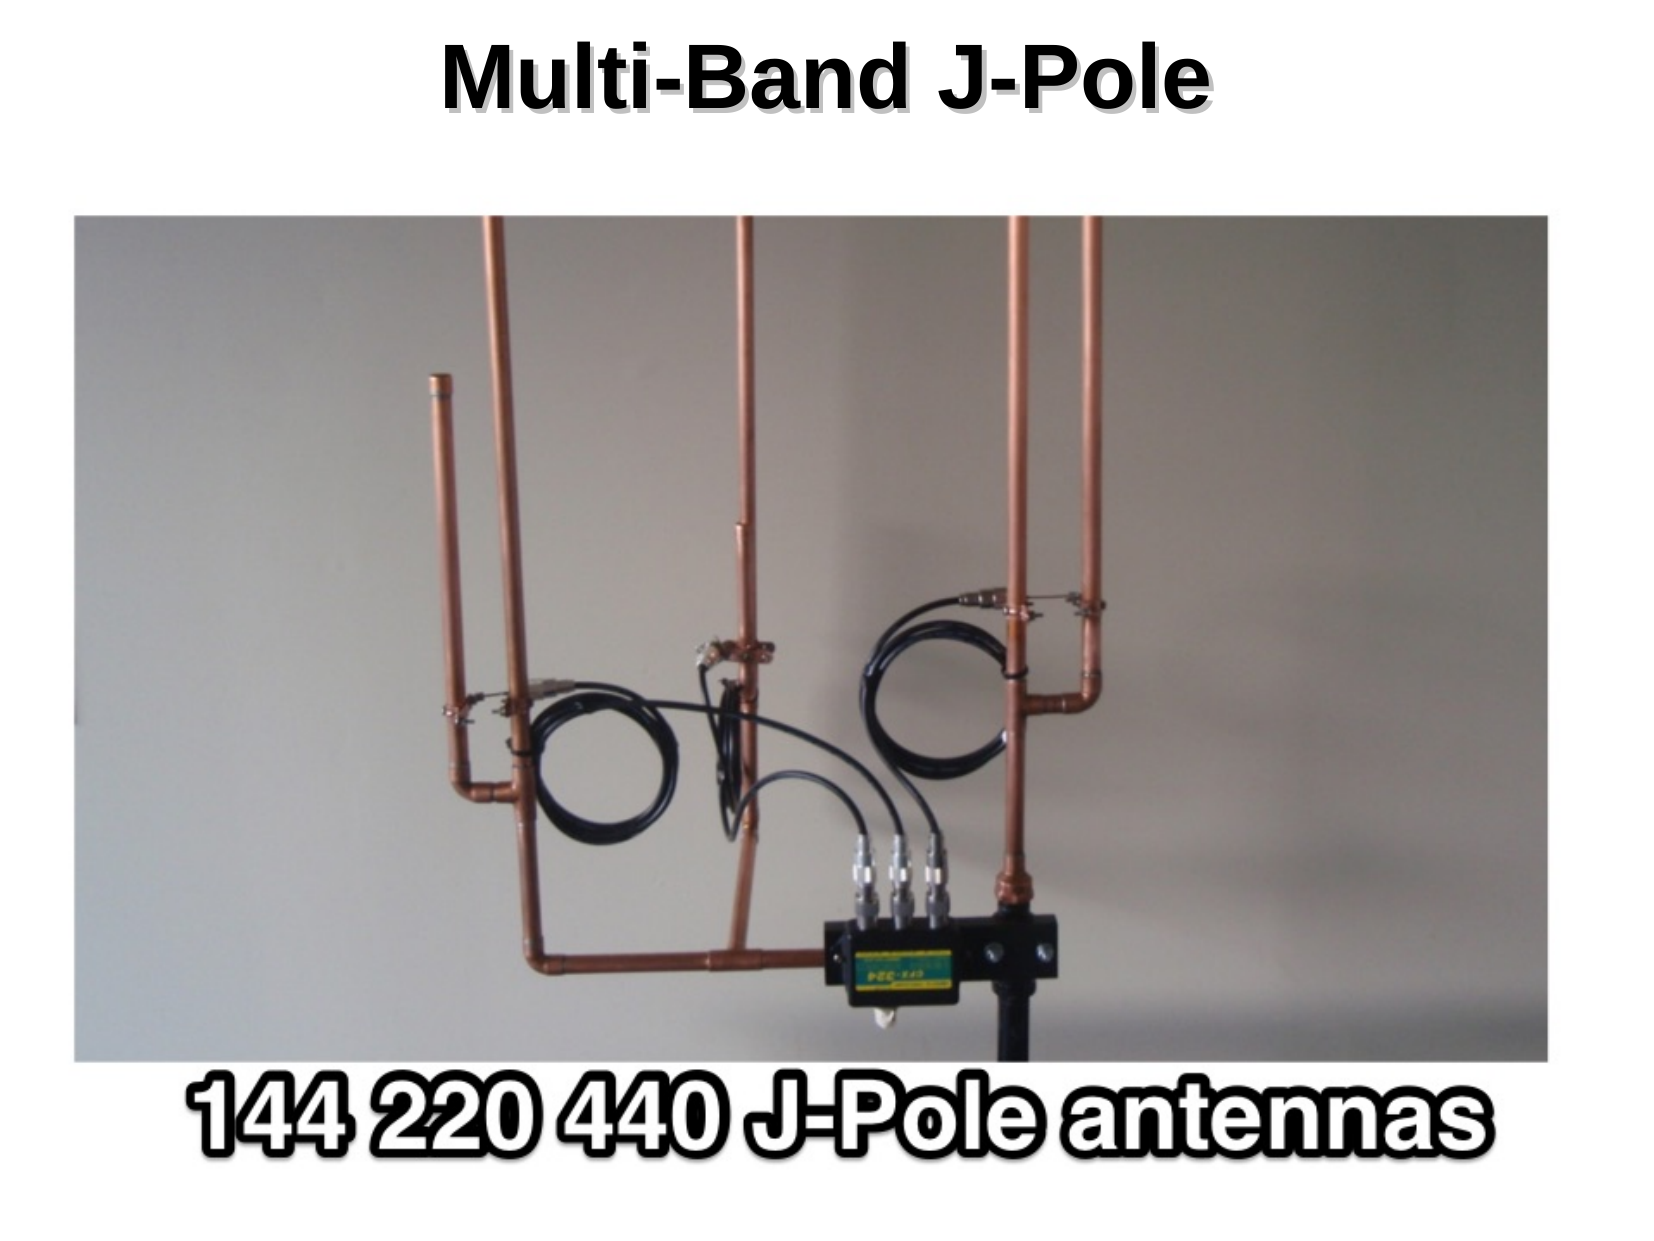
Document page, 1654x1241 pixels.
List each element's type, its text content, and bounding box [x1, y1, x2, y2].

picture [14, 195, 1636, 1171]
title Multi-Band J-Pole [82, 25, 1571, 129]
